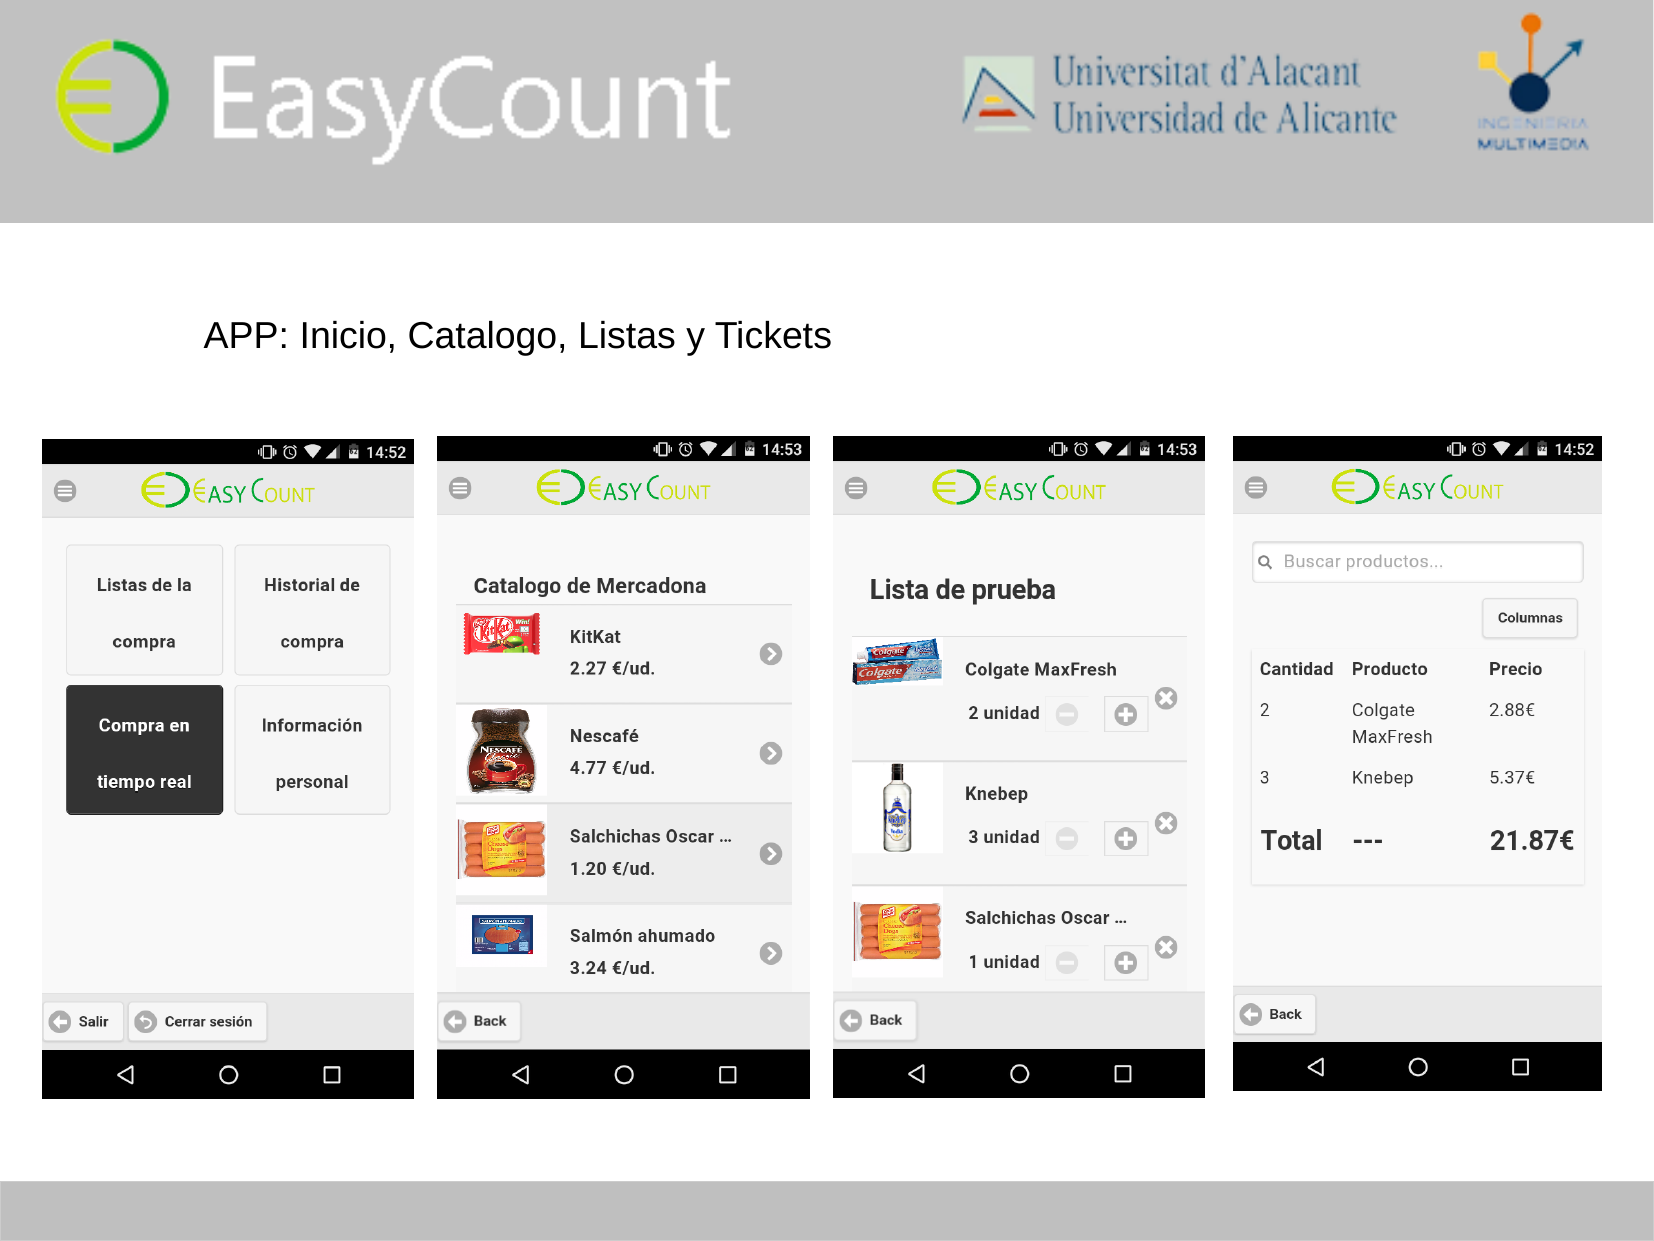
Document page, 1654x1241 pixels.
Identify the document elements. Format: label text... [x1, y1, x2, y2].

picture [833, 436, 1205, 1098]
text_box APP: Inicio, Catalogo, Listas y Tickets [188, 307, 858, 364]
picture [1233, 436, 1602, 1091]
picture [42, 439, 414, 1099]
text_box [0, 1181, 1654, 1241]
picture [0, 0, 1654, 223]
picture [437, 436, 810, 1099]
